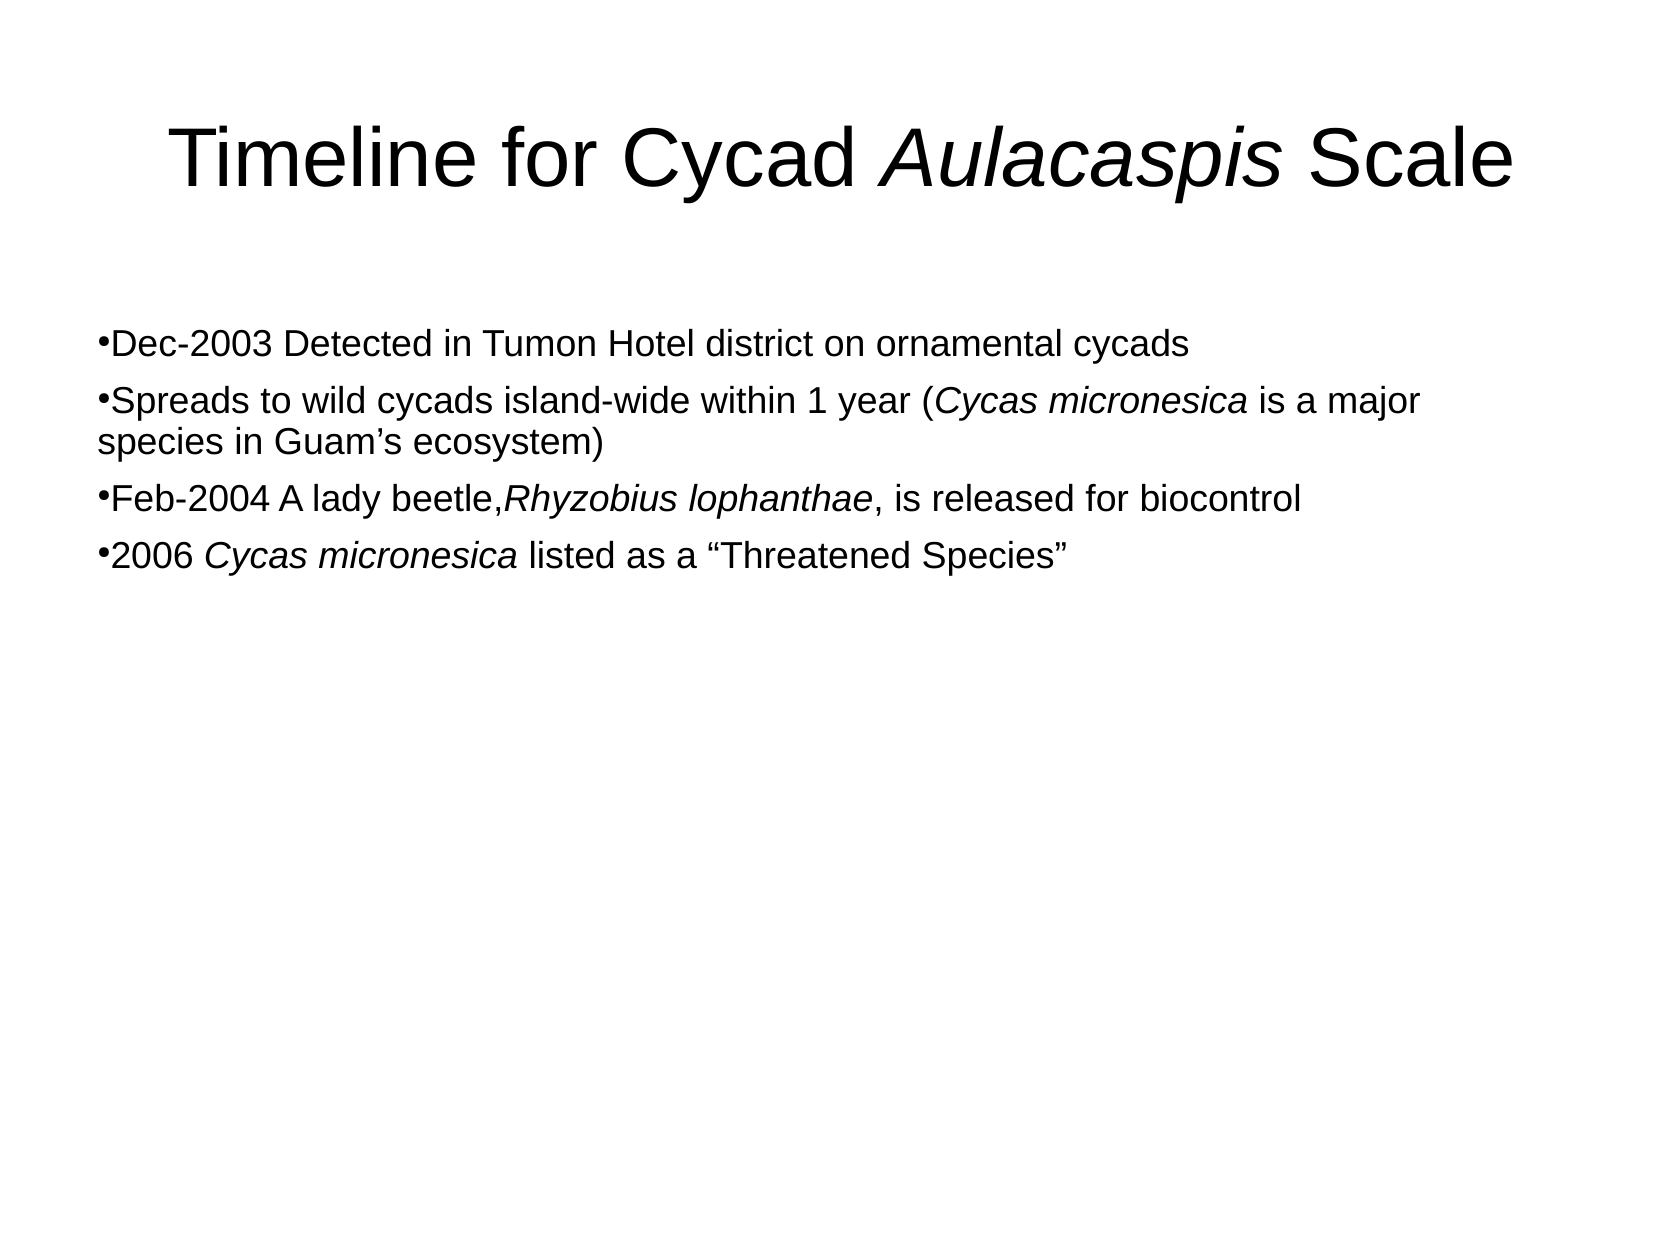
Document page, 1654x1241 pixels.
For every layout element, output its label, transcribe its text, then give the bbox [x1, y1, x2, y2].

text_box Dec-2003 Detected in Tumon Hotel district on ornamental cycads Spreads to wild cycads island-wide within 1 year (Cycas micronesica is a major species in Guam’s ecosystem)‏ Feb-2004 A lady beetle,Rhyzobius lophanthae, is released for biocontrol 2006 Cycas micronesica listed as a “Threatened Species” [82, 316, 1571, 1201]
title Timeline for Cycad Aulacaspis Scale [82, 34, 1571, 272]
